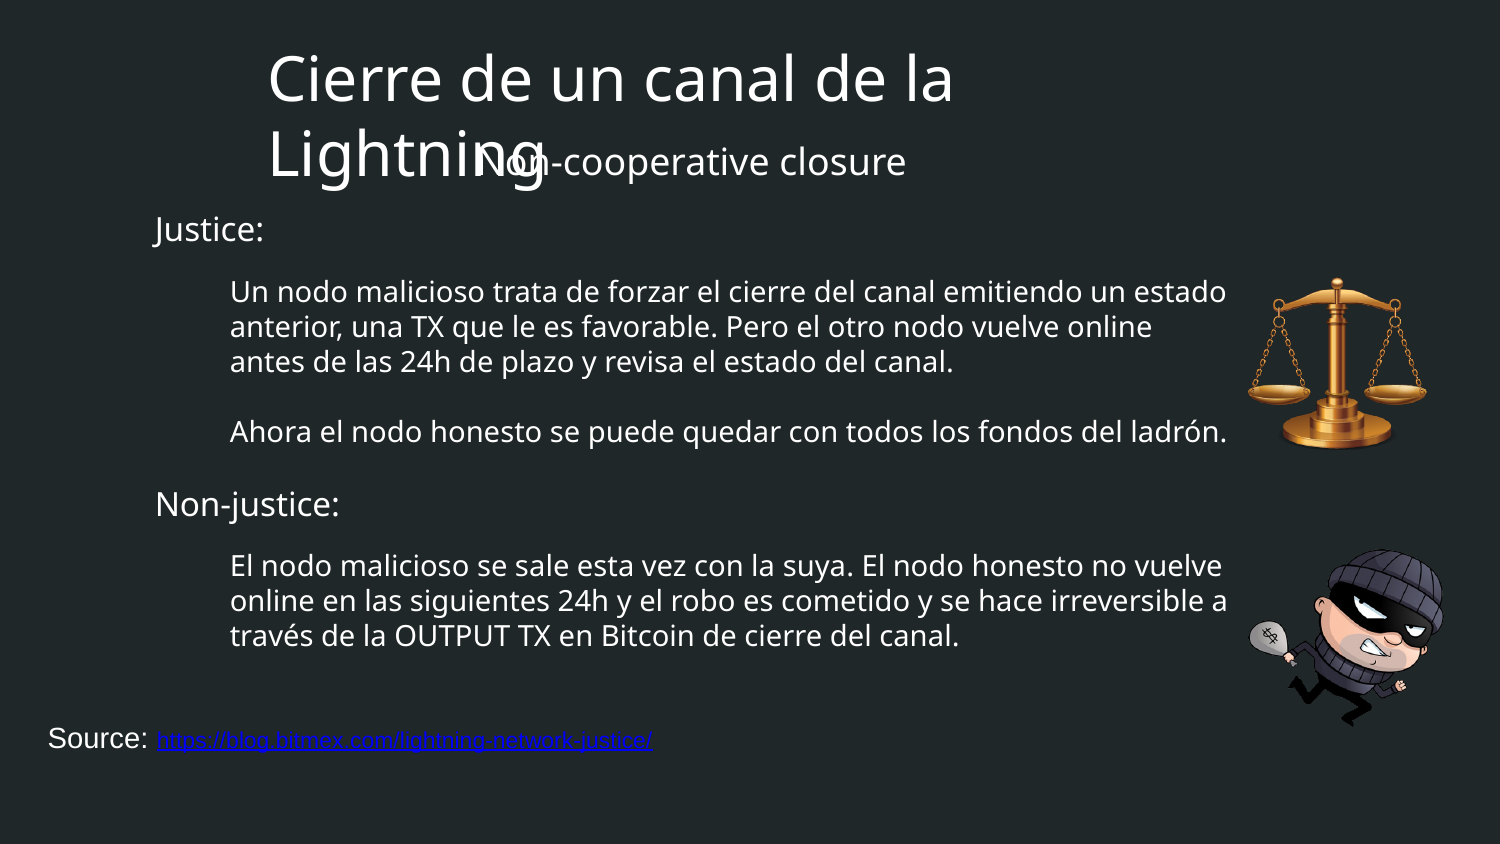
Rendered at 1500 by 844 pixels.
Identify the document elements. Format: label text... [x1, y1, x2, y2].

text_box Source: https://blog.bitmex.com/lightning-network-justice/ [32, 703, 695, 844]
picture [1244, 545, 1448, 738]
text_box Non-cooperative closure Justice: Un nodo malicioso trata de forzar el cierre del canal emitiendo un estado anterior, una TX que le es favorable. Pero el otro nodo vuelve online antes de las 24h de plazo y revisa el estado del canal. Ahora el nodo honesto se puede quedar con todos los fondos del ladrón. Non-justice: El nodo malicioso se sale esta vez con la suya. El nodo honesto no vuelve online en las siguientes 24h y el robo es cometido y se hace irreversible a través de la OUTPUT TX en Bitcoin de cierre del canal. [139, 123, 1245, 699]
text_box Cierre de un canal de la Lightning [252, 24, 1248, 124]
picture [1247, 273, 1428, 454]
